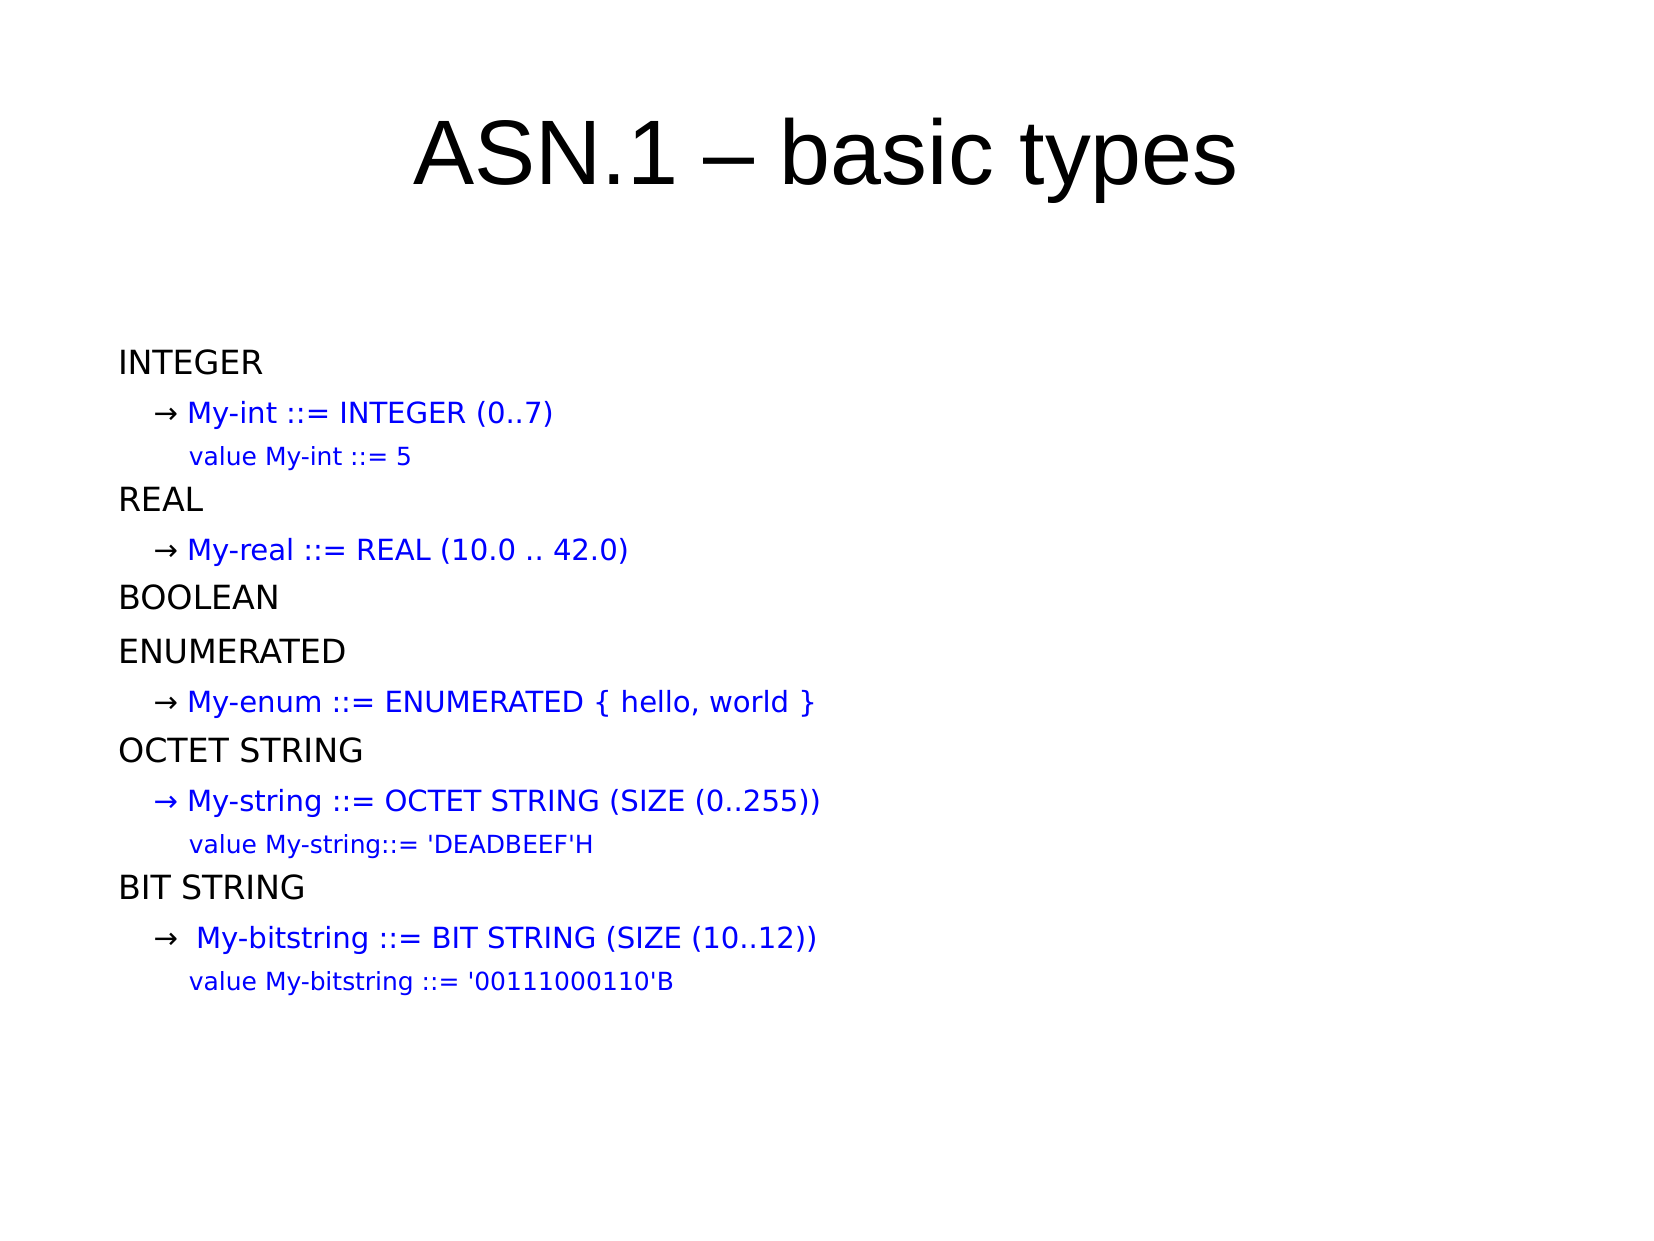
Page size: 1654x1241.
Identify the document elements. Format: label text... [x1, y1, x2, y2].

list INTEGER → My-int ::= INTEGER (0..7) value My-int ::= 5 REAL → My-real ::= REAL (10.0 .. 42.0) BOOLEAN ENUMERATED → My-enum ::= ENUMERATED { hello, world } OCTET STRING → My-string ::= OCTET STRING (SIZE (0..255)) value My-string::= 'DEADBEEF'H BIT STRING → My-bitstring ::= BIT STRING (SIZE (10..12)) value My-bitstring ::= '00111000110'B [82, 290, 1538, 1010]
title ASN.1 – basic types [82, 49, 1571, 257]
